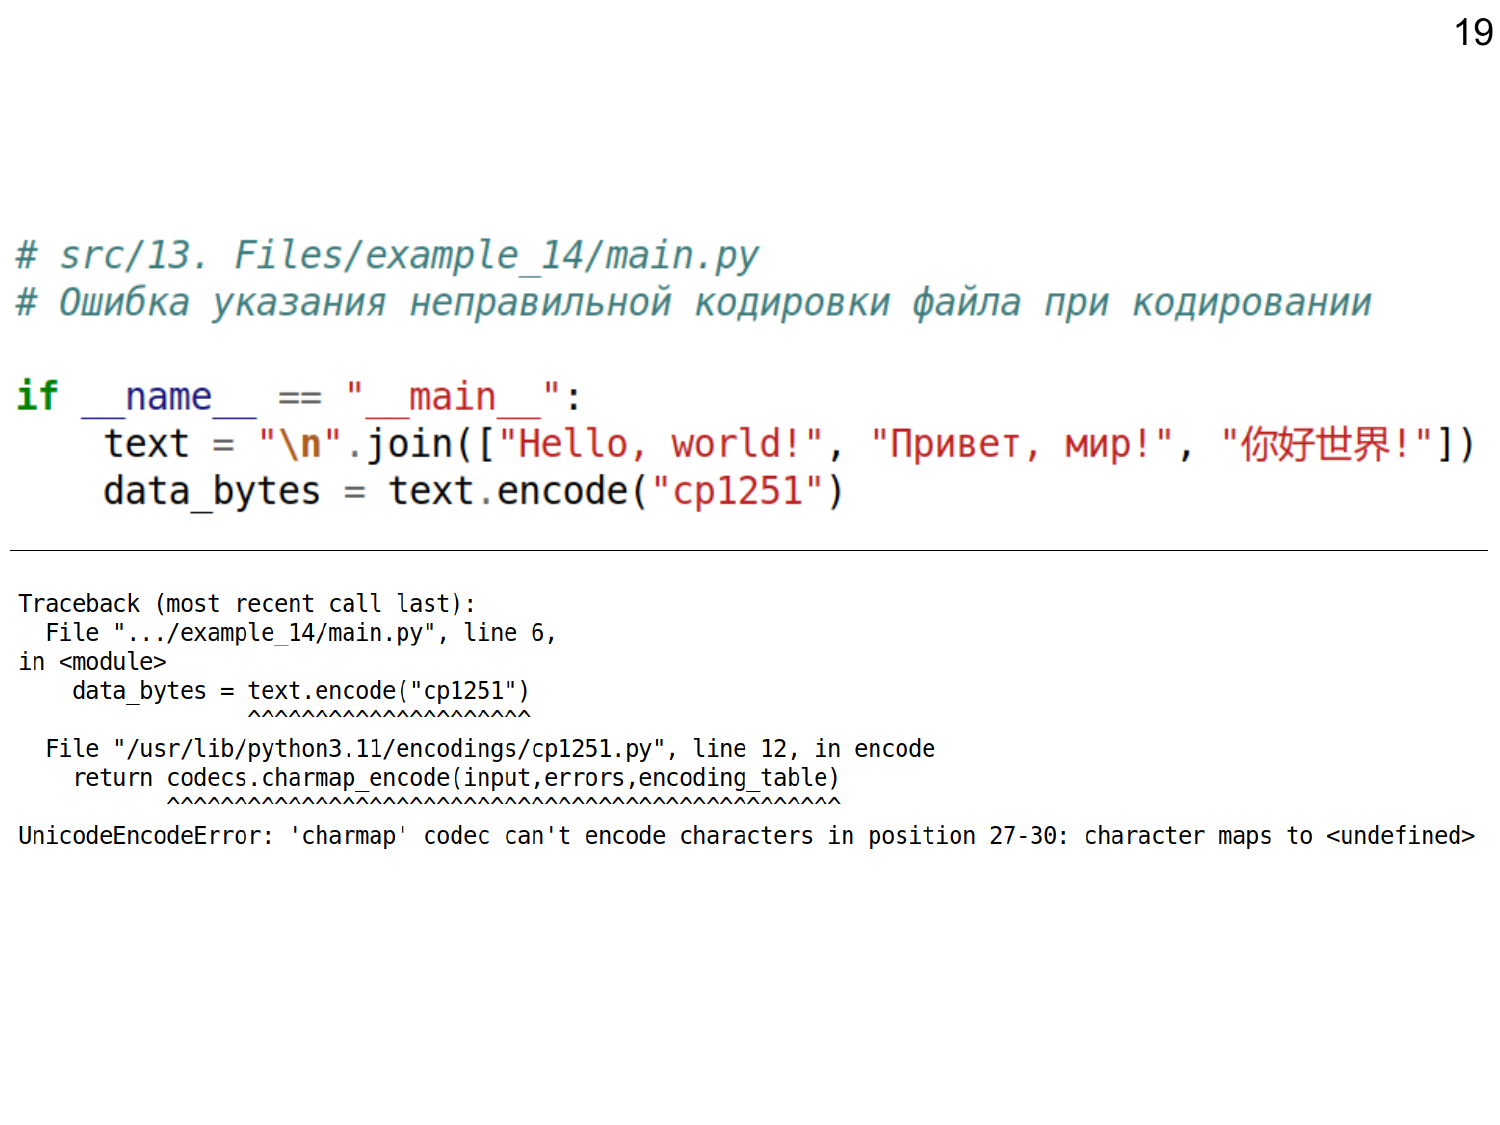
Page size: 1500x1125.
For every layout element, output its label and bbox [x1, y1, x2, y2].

picture [8, 586, 1481, 854]
picture [3, 223, 1491, 520]
